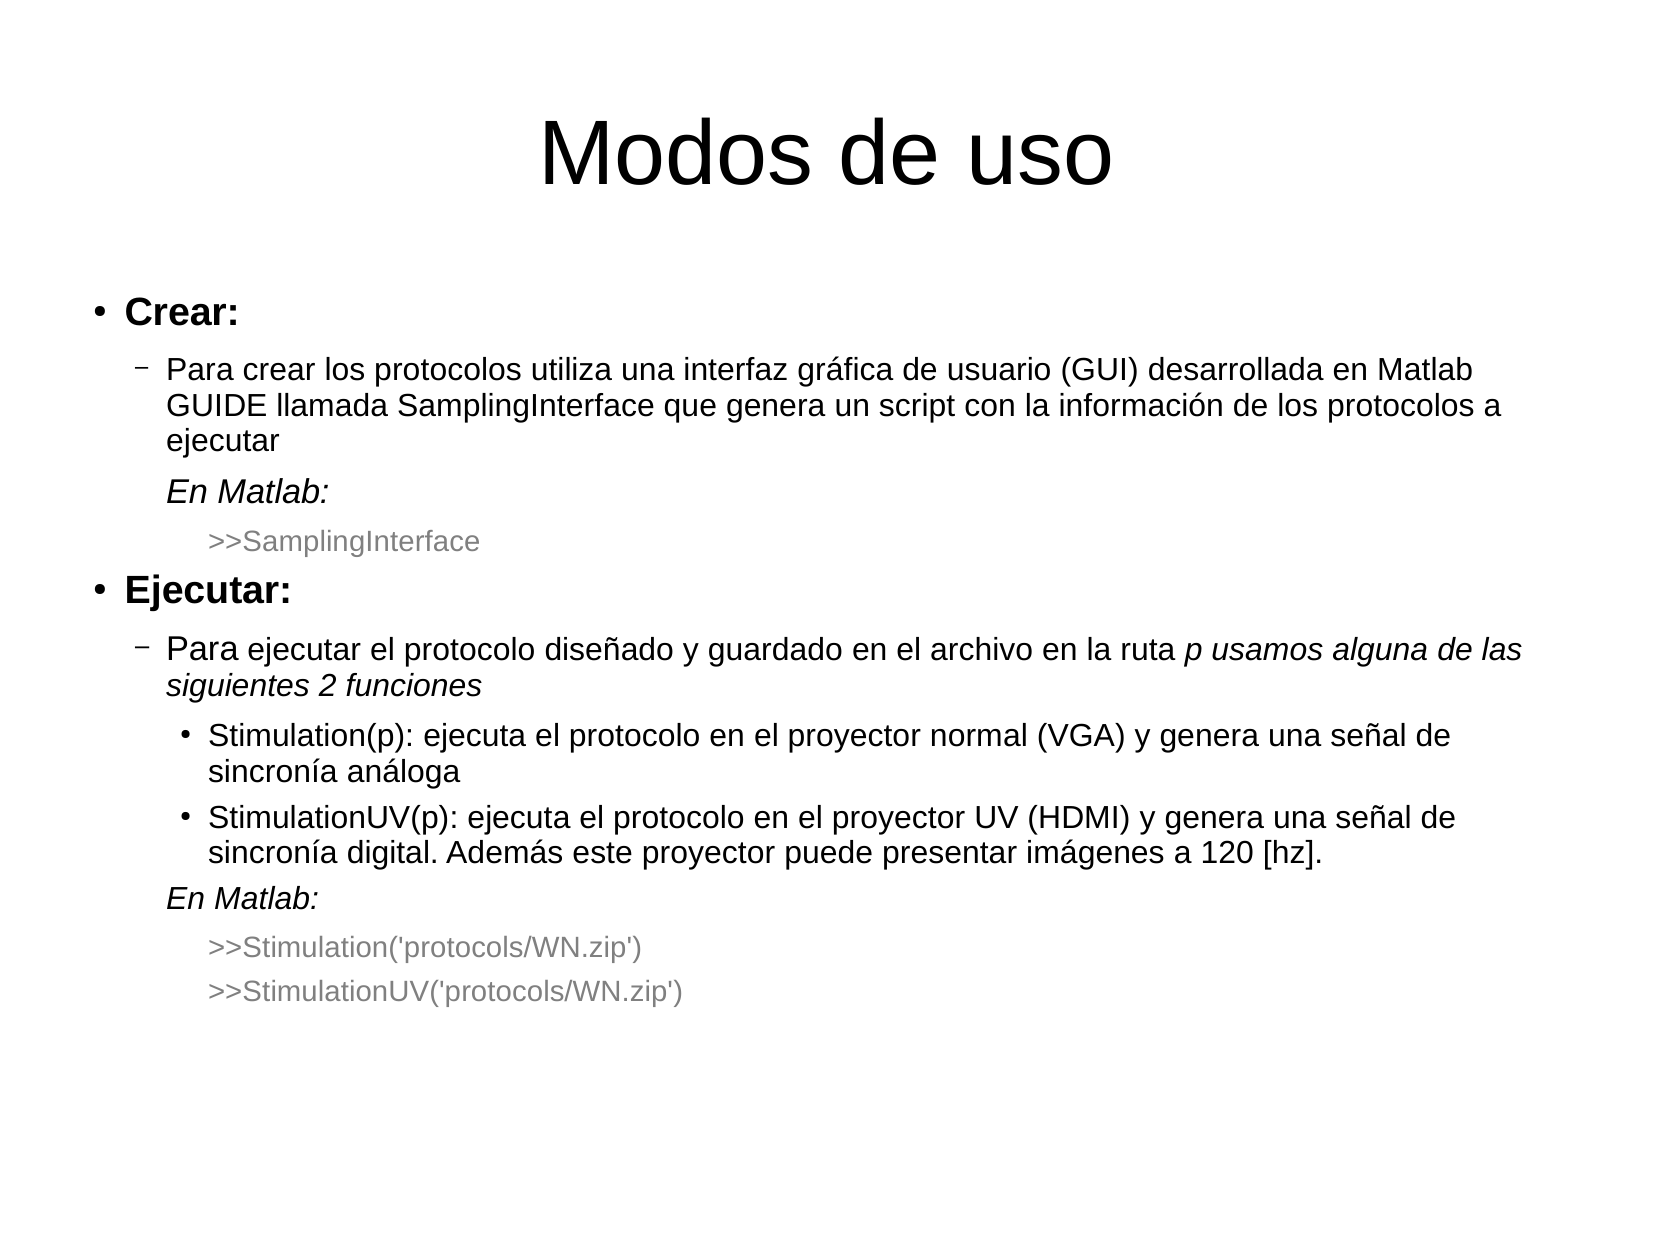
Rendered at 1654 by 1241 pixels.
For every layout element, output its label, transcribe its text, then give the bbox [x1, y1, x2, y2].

list Crear: Para crear los protocolos utiliza una interfaz gráfica de usuario (GUI) desarrollada en Matlab GUIDE llamada SamplingInterface que genera un script con la información de los protocolos a ejecutar En Matlab: >>SamplingInterface Ejecutar: Para ejecutar el protocolo diseñado y guardado en el archivo en la ruta p usamos alguna de las siguientes 2 funciones Stimulation(p): ejecuta el protocolo en el proyector normal (VGA) y genera una señal de sincronía análoga StimulationUV(p): ejecuta el protocolo en el proyector UV (HDMI) y genera una señal de sincronía digital. Además este proyector puede presentar imágenes a 120 [hz]. En Matlab: >>Stimulation('protocols/WN.zip') >>StimulationUV('protocols/WN.zip') [82, 290, 1571, 1010]
title Modos de uso [82, 49, 1571, 257]
